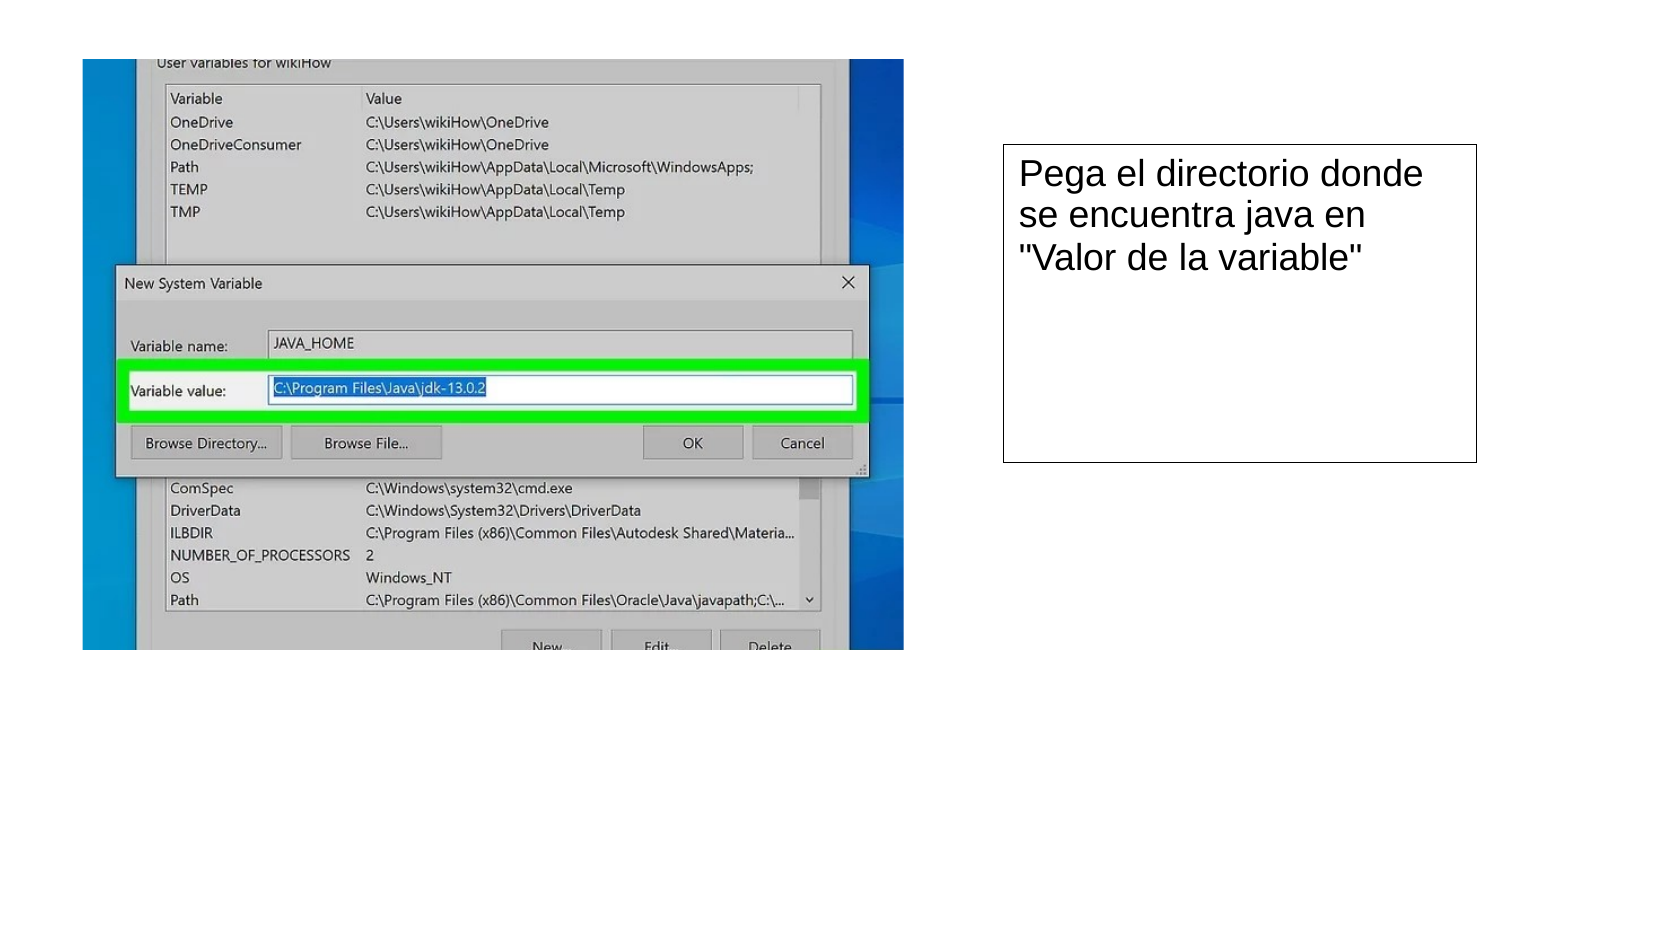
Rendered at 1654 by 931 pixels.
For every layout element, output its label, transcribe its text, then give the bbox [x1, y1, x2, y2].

text_box Pega el directorio donde se encuentra java en "Valor de la variable" [1003, 144, 1477, 463]
picture [112, 59, 904, 650]
